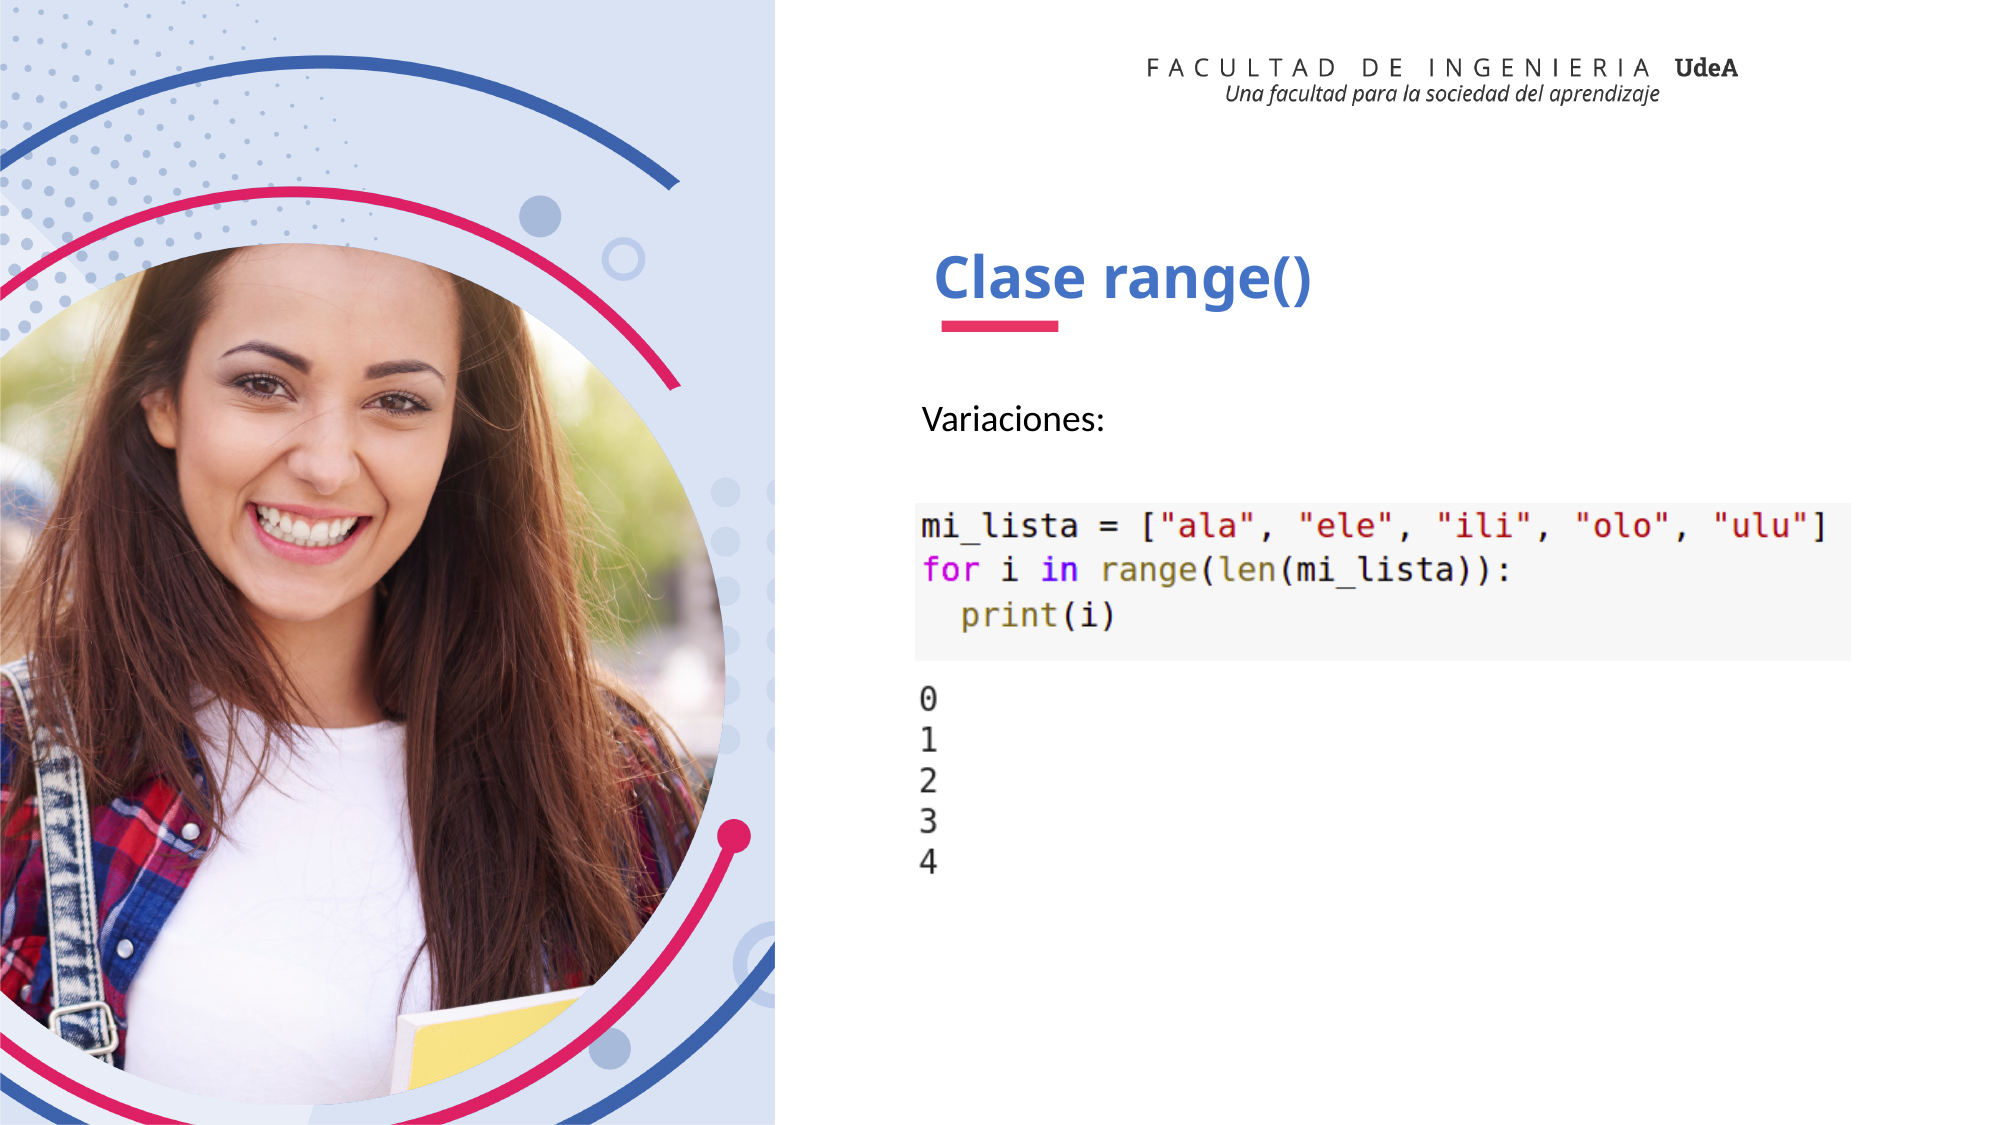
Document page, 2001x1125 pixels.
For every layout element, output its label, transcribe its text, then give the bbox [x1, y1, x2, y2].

picture [0, 0, 775, 1125]
picture [915, 503, 1851, 886]
picture [1148, 57, 1738, 106]
text_box Variaciones: [907, 386, 1883, 447]
text_box Clase range() [918, 224, 1815, 336]
